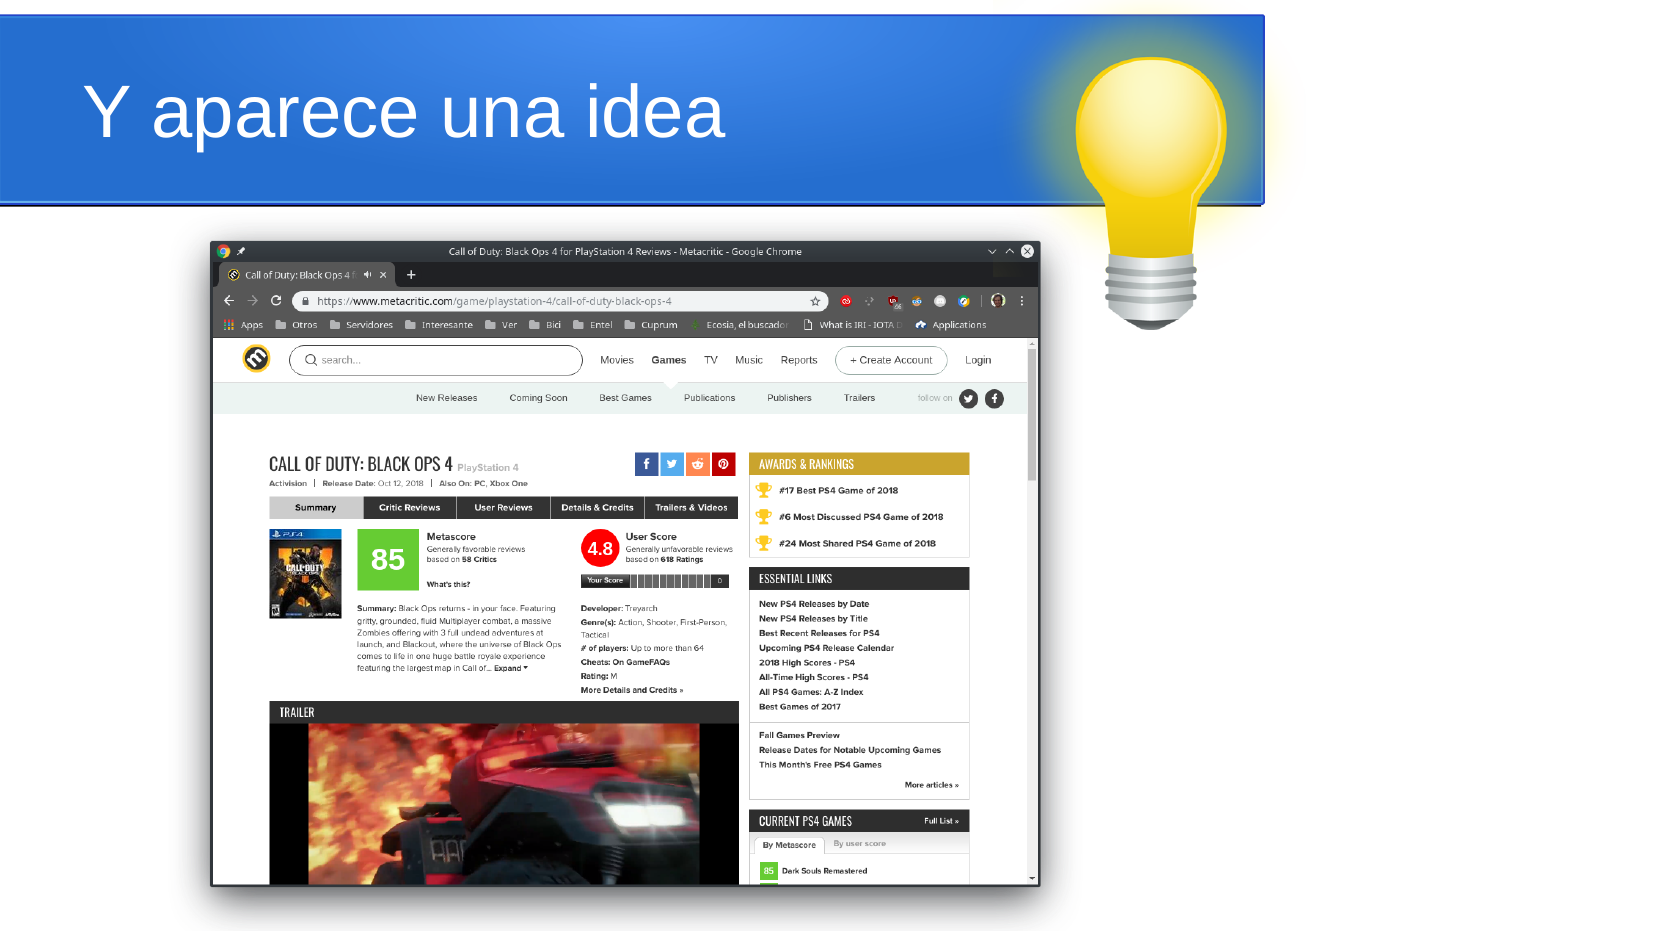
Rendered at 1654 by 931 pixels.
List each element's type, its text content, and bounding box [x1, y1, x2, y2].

title Y aparece una idea [82, 35, 1235, 189]
picture [165, 0, 1306, 931]
